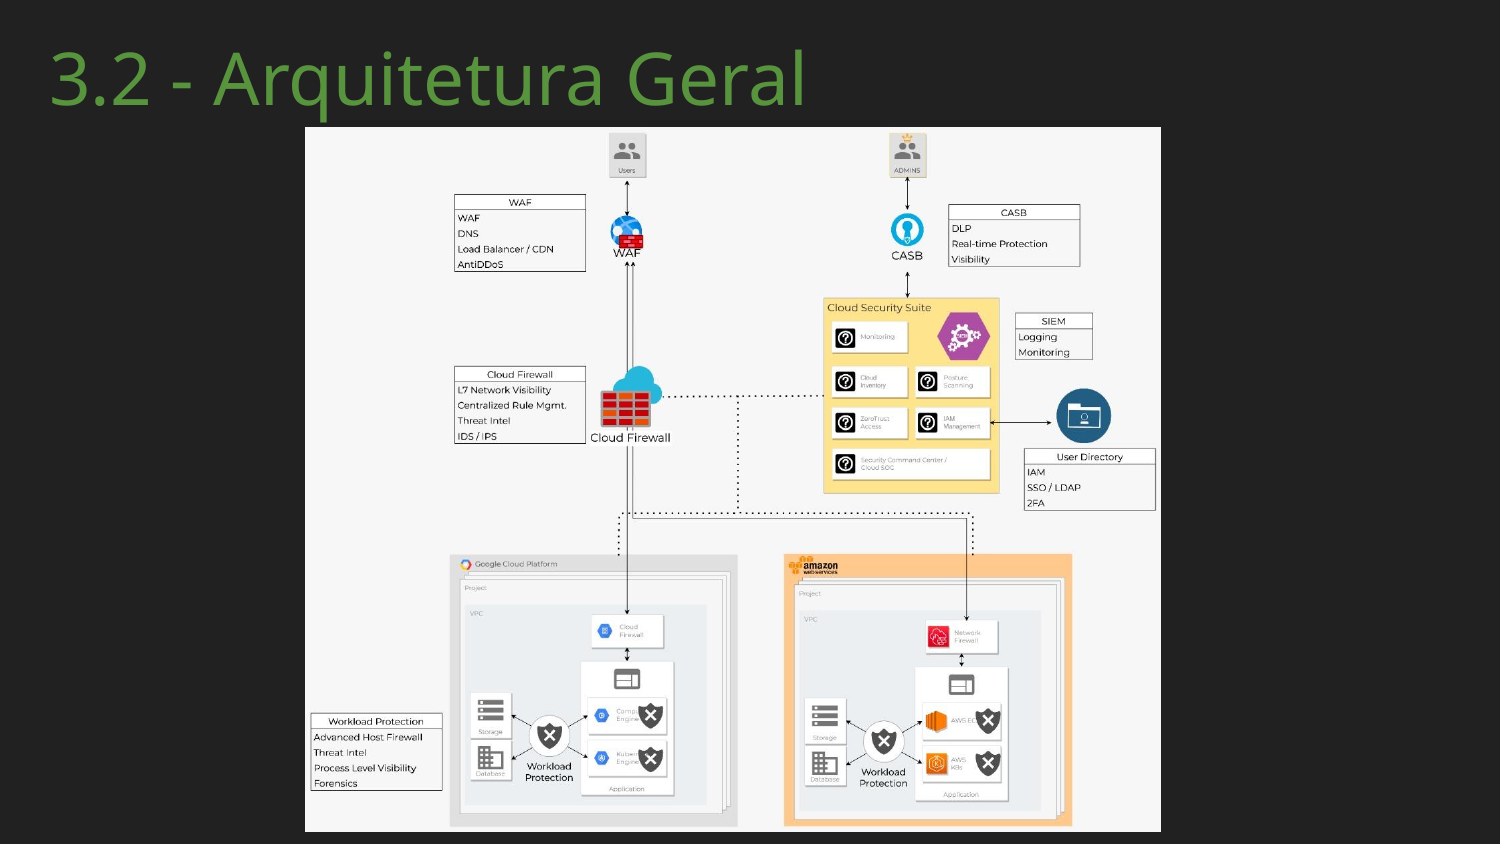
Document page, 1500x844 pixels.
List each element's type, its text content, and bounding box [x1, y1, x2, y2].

picture [305, 127, 1161, 832]
title 3.2 - Arquitetura Geral [34, 17, 1432, 168]
